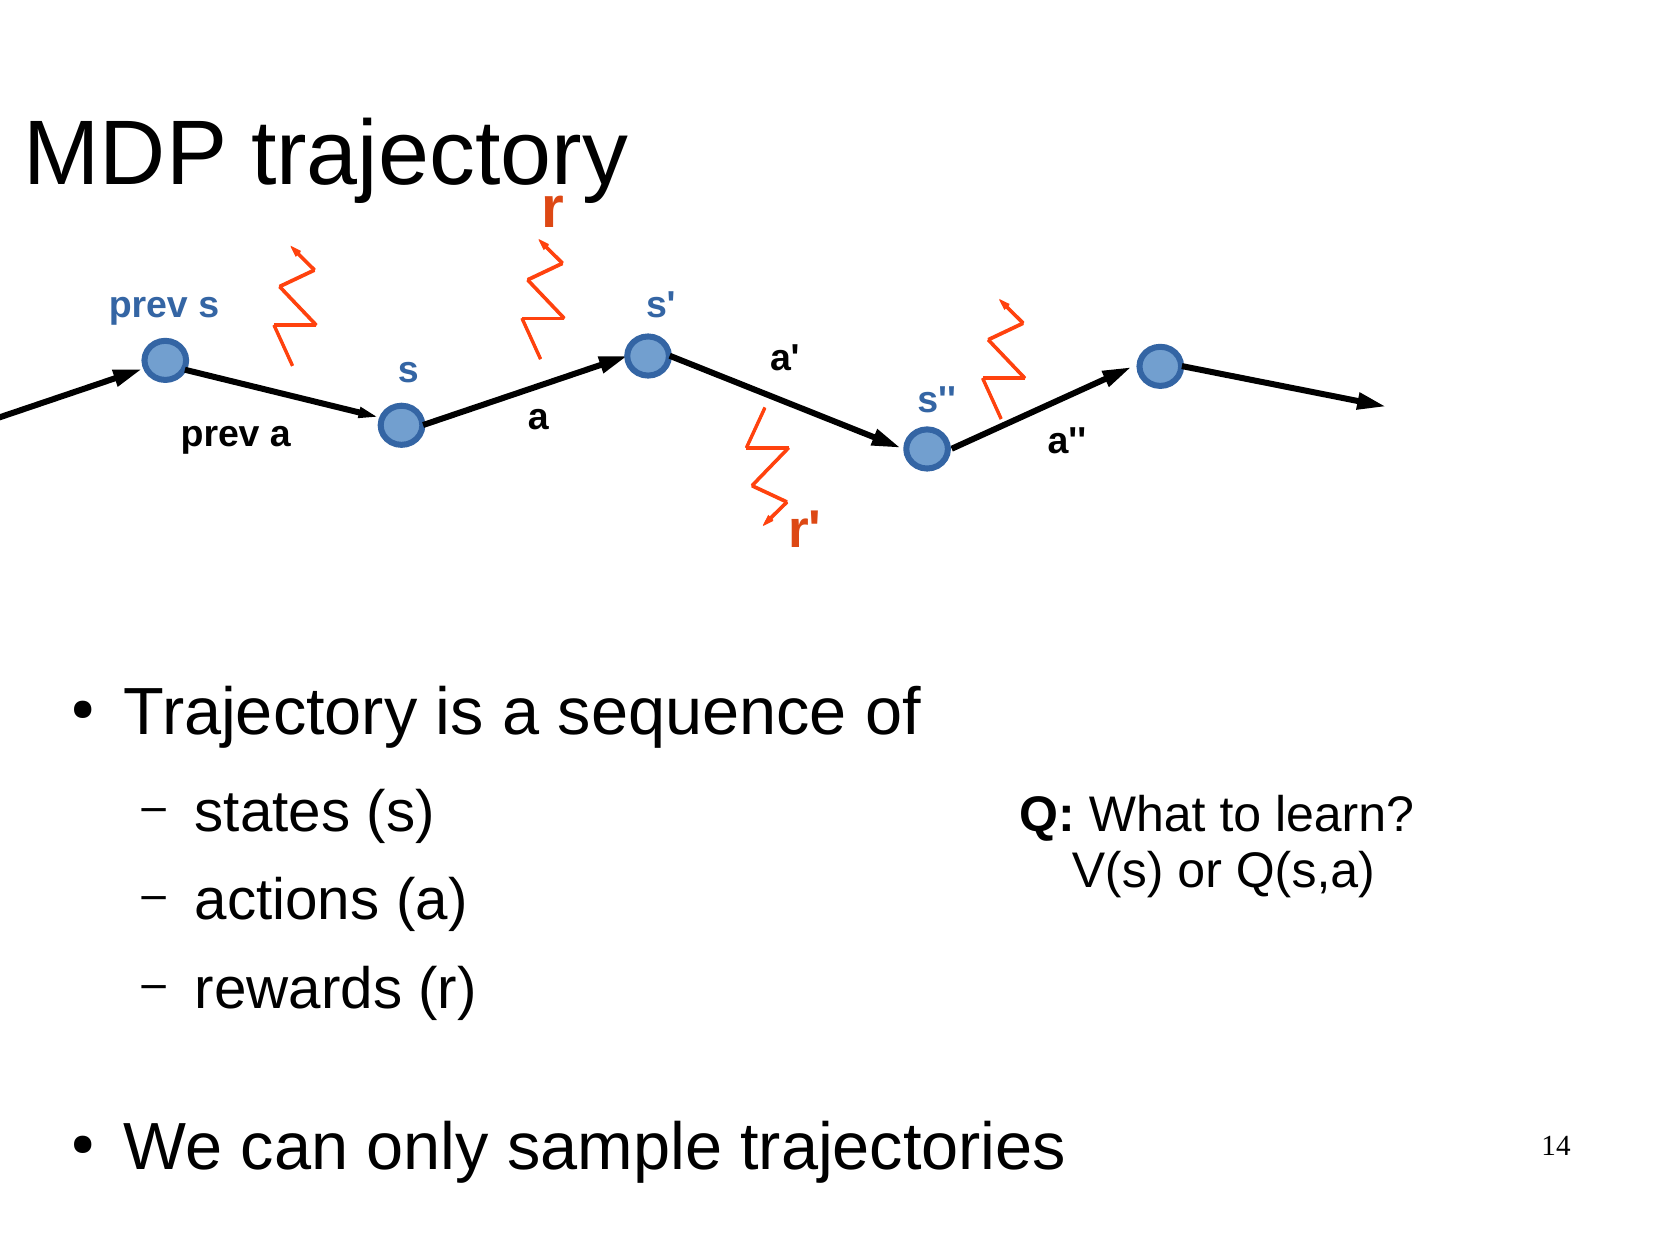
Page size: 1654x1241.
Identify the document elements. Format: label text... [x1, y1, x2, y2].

text_box a' [752, 326, 818, 390]
text_box [144, 340, 187, 380]
text_box s' [628, 273, 694, 336]
text_box s [380, 338, 437, 401]
text_box Q: What to learn? V(s) or Q(s,a) [1004, 778, 1444, 1019]
text_box a [510, 385, 567, 449]
text_box [906, 429, 948, 469]
text_box a'' [1029, 408, 1105, 472]
text_box prev a [162, 402, 309, 466]
title MDP trajectory [23, 49, 1512, 257]
text_box [380, 405, 423, 445]
text_box [1139, 346, 1181, 386]
text_box r [381, 164, 582, 251]
text_box prev s [90, 273, 237, 336]
list Trajectory is a sequence of states (s) actions (a) rewards (r) We can only sample trajectories [53, 674, 1542, 1241]
text_box s'' [899, 367, 975, 431]
text_box [627, 336, 669, 376]
text_box r' [641, 488, 842, 576]
